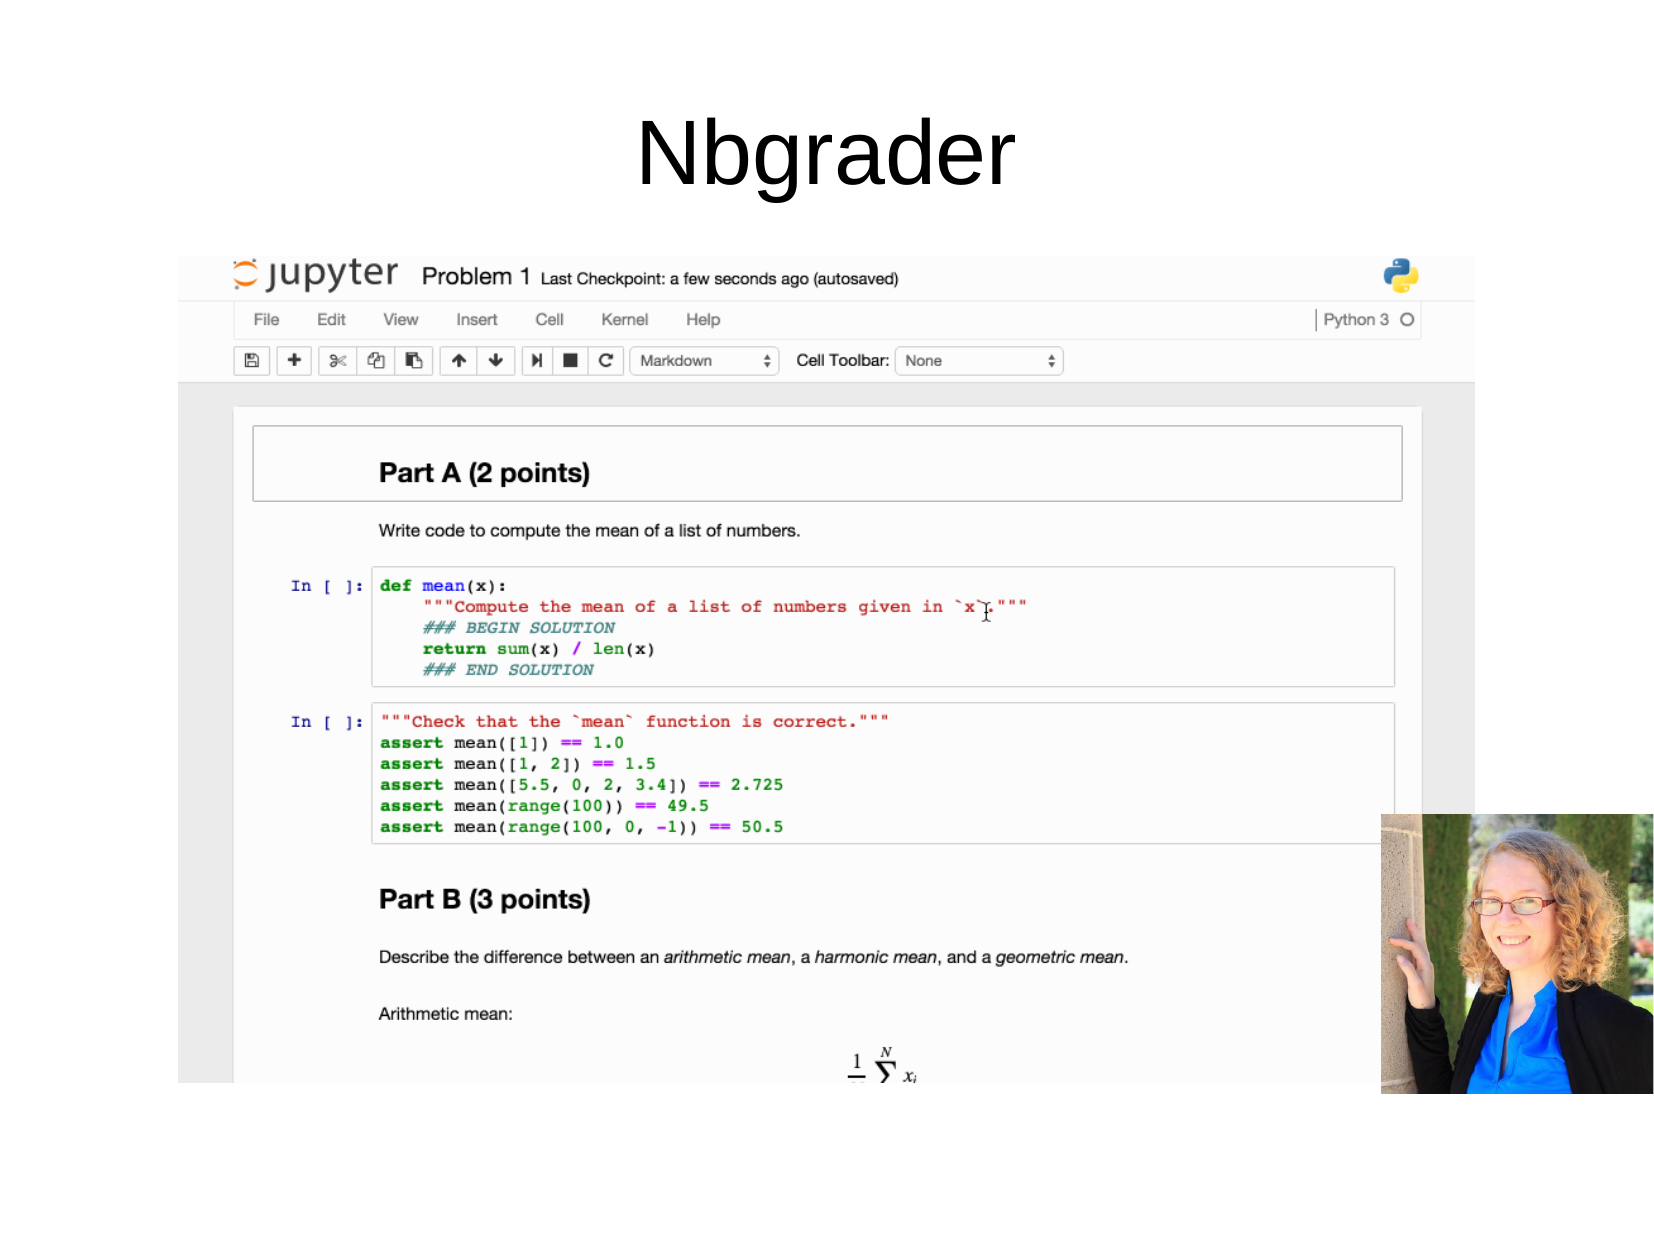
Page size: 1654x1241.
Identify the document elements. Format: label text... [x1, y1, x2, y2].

title Nbgrader [82, 49, 1571, 257]
picture [178, 256, 1654, 1094]
